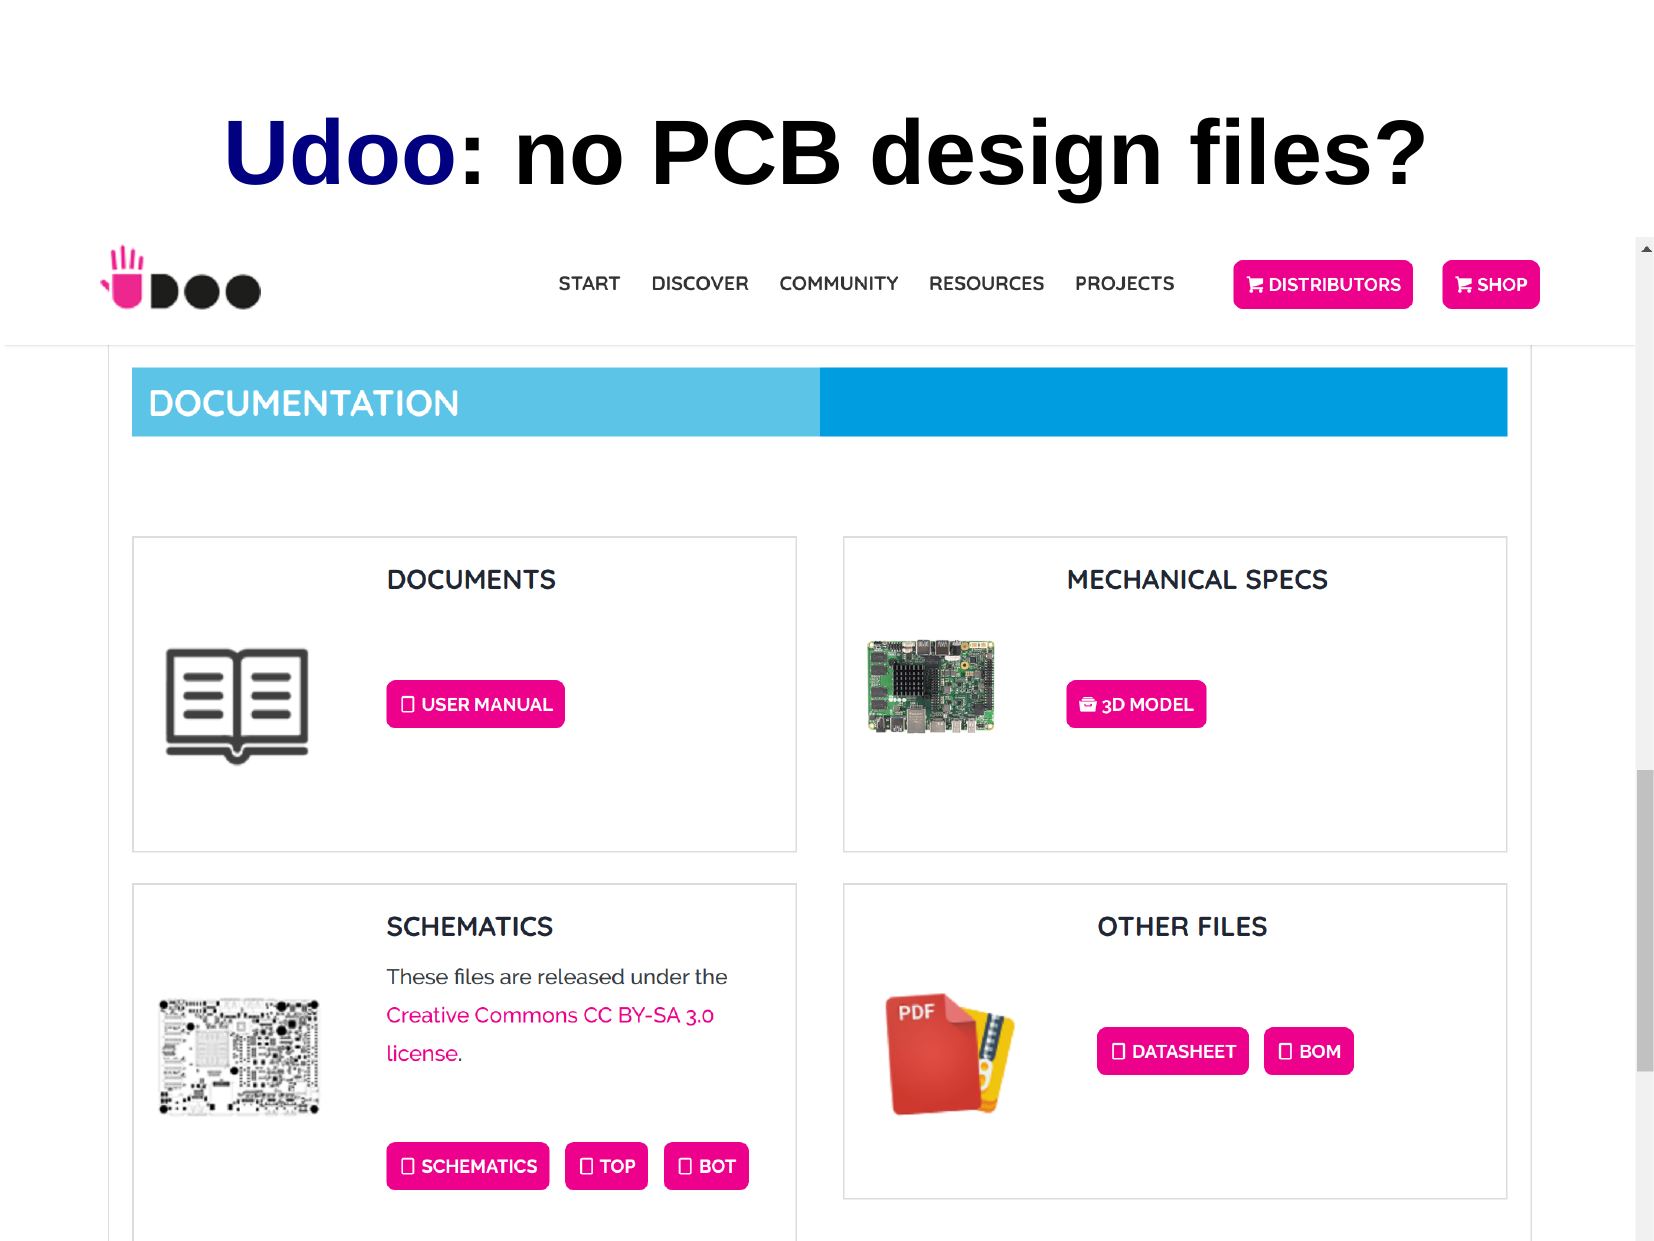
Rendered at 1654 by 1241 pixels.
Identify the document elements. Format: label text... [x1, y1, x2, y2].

picture [4, 237, 1654, 1241]
title Udoo: no PCB design files? [82, 49, 1571, 237]
